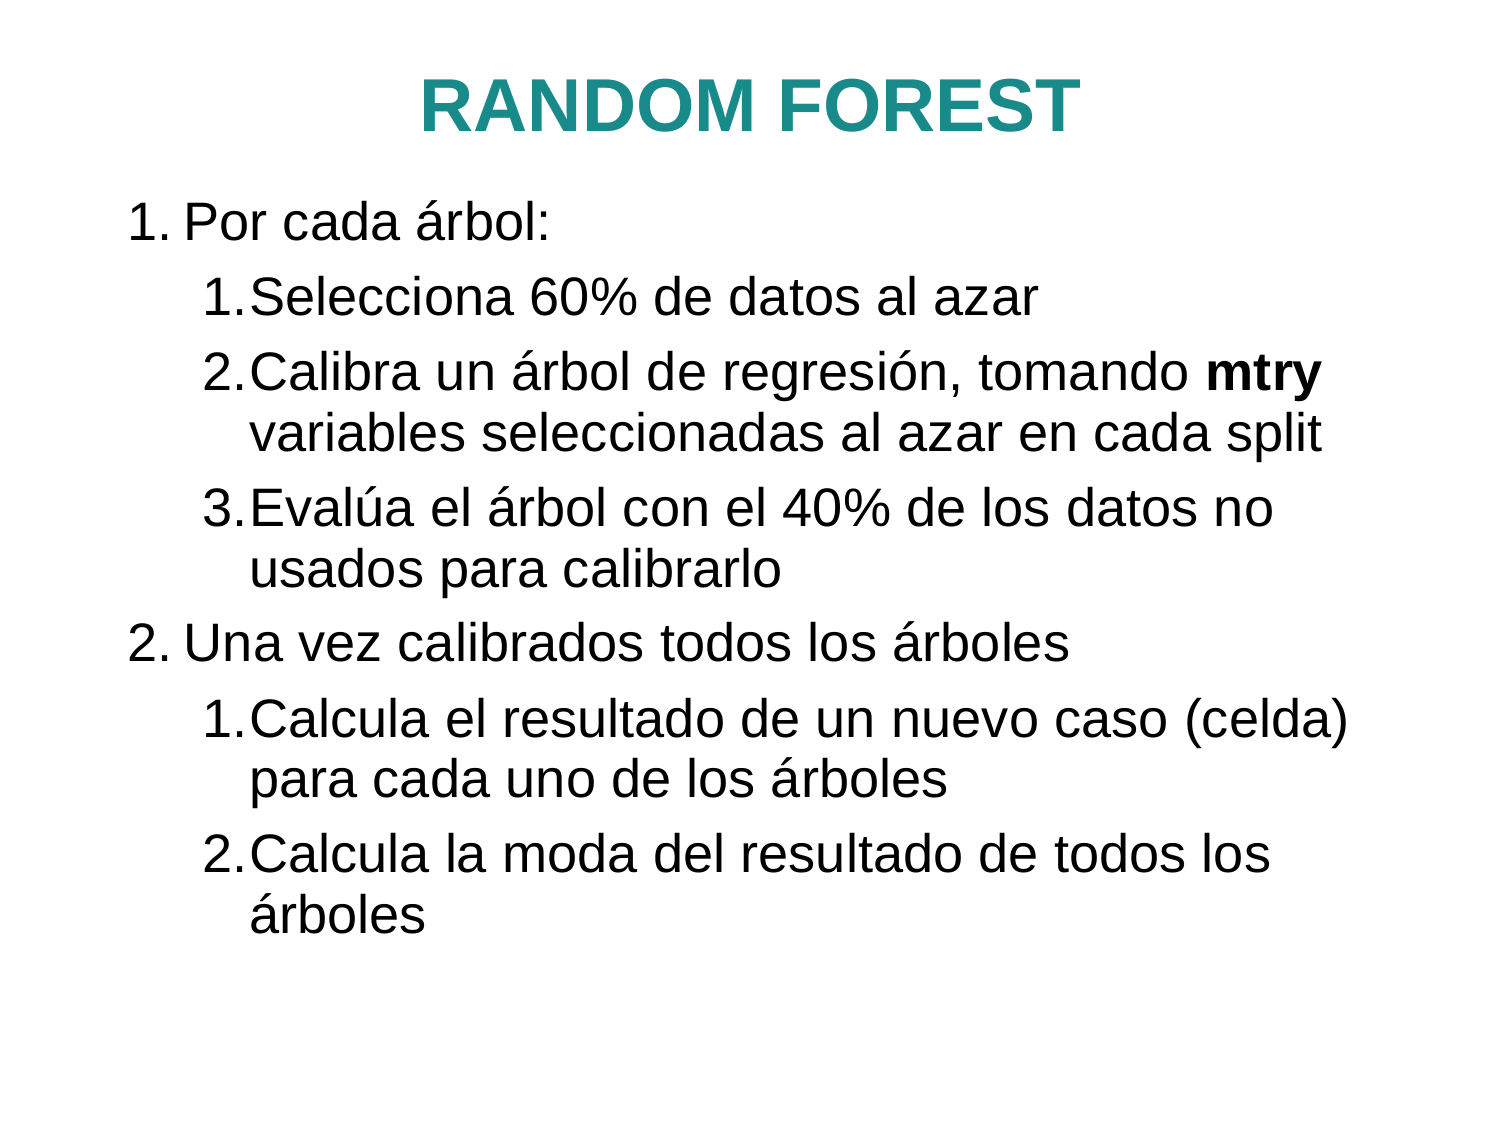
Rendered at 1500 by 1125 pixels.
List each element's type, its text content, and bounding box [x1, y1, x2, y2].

list Por cada árbol: Selecciona 60% de datos al azar Calibra un árbol de regresión, tomando mtry variables seleccionadas al azar en cada split Evalúa el árbol con el 40% de los datos no usados para calibrarlo Una vez calibrados todos los árboles Calcula el resultado de un nuevo caso (celda) para cada uno de los árboles Calcula la moda del resultado de todos los árboles [112, 184, 1388, 955]
title RANDOM FOREST [41, 35, 1461, 176]
